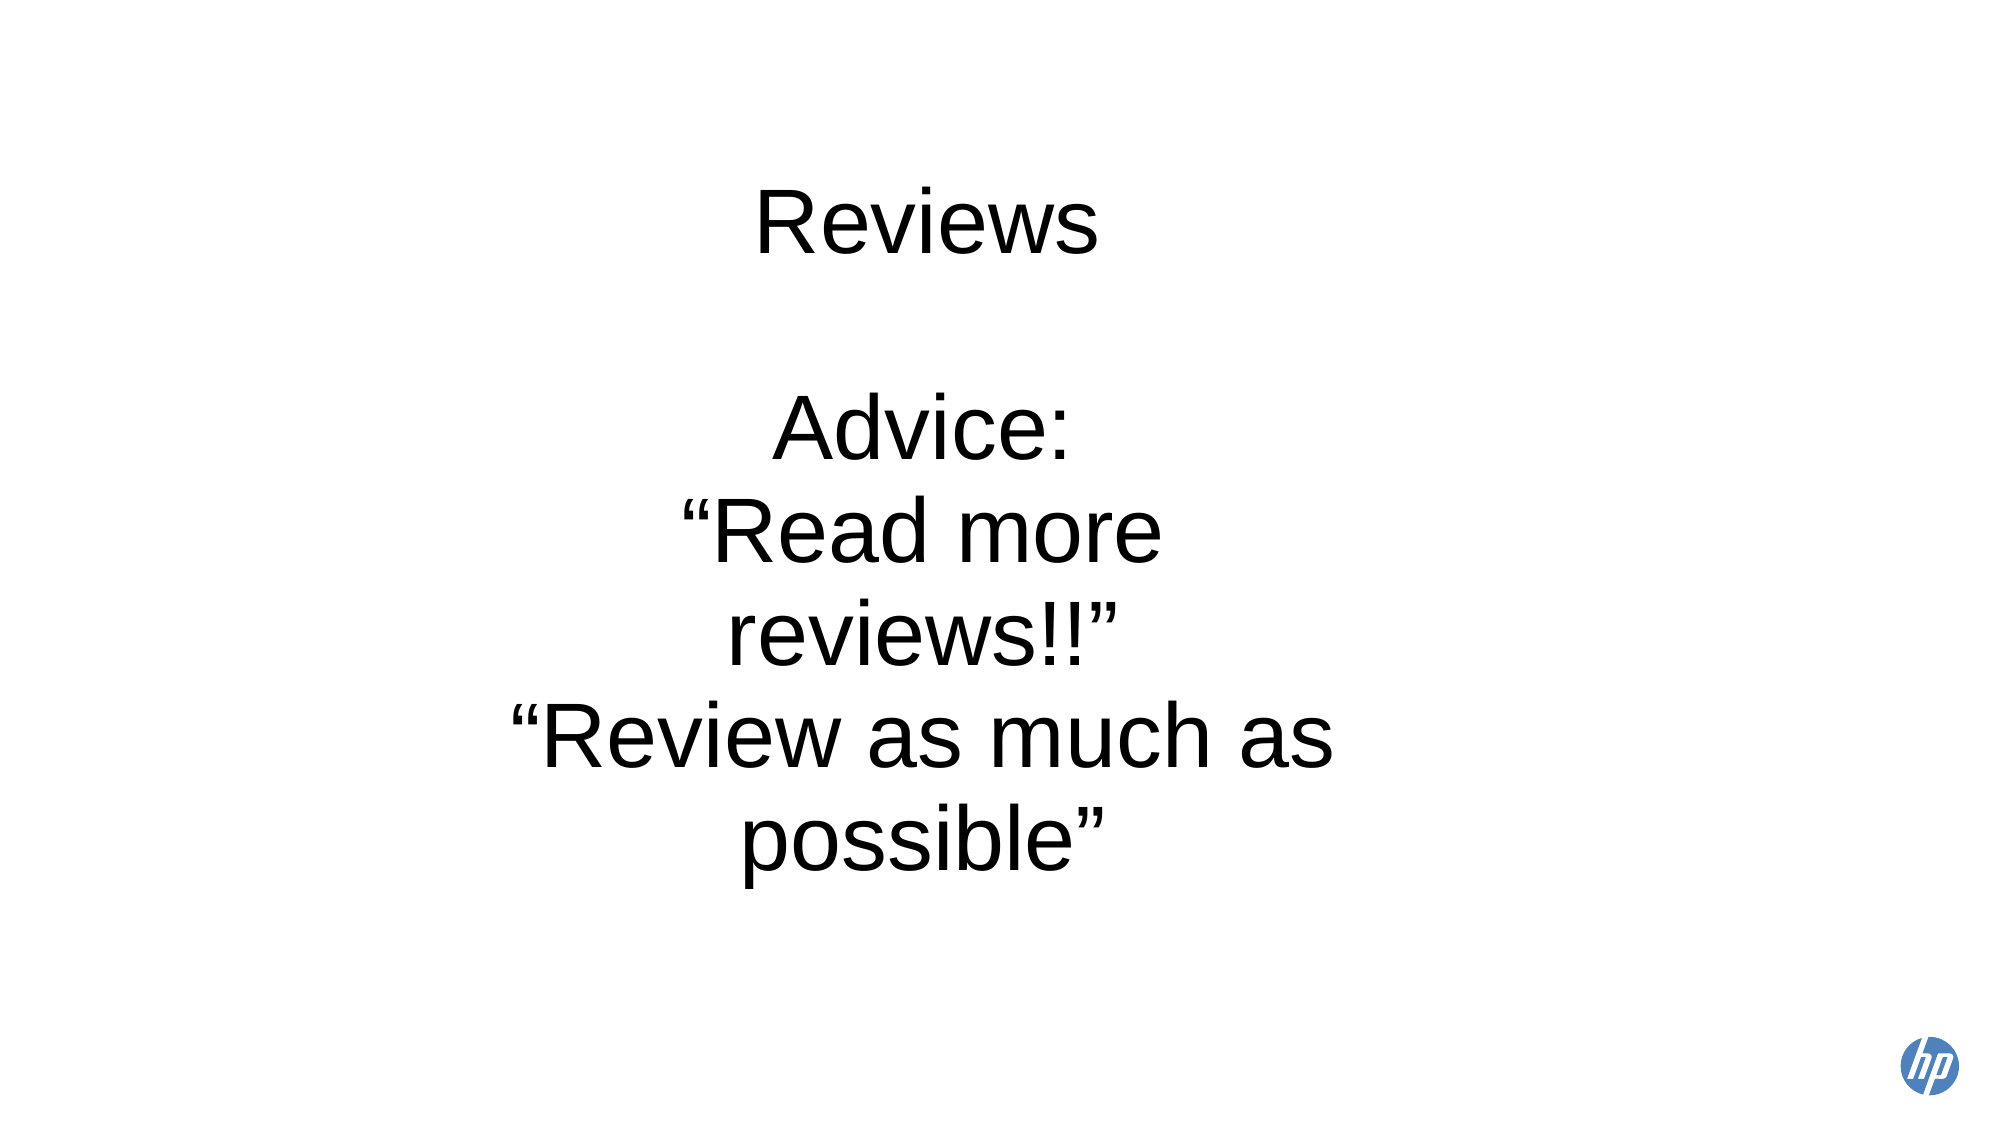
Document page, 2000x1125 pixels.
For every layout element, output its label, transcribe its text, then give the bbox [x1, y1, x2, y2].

subtitle Advice: “Read more reviews!!” “Review as much as possible” [484, 307, 1363, 960]
title Reviews [177, 94, 1678, 350]
